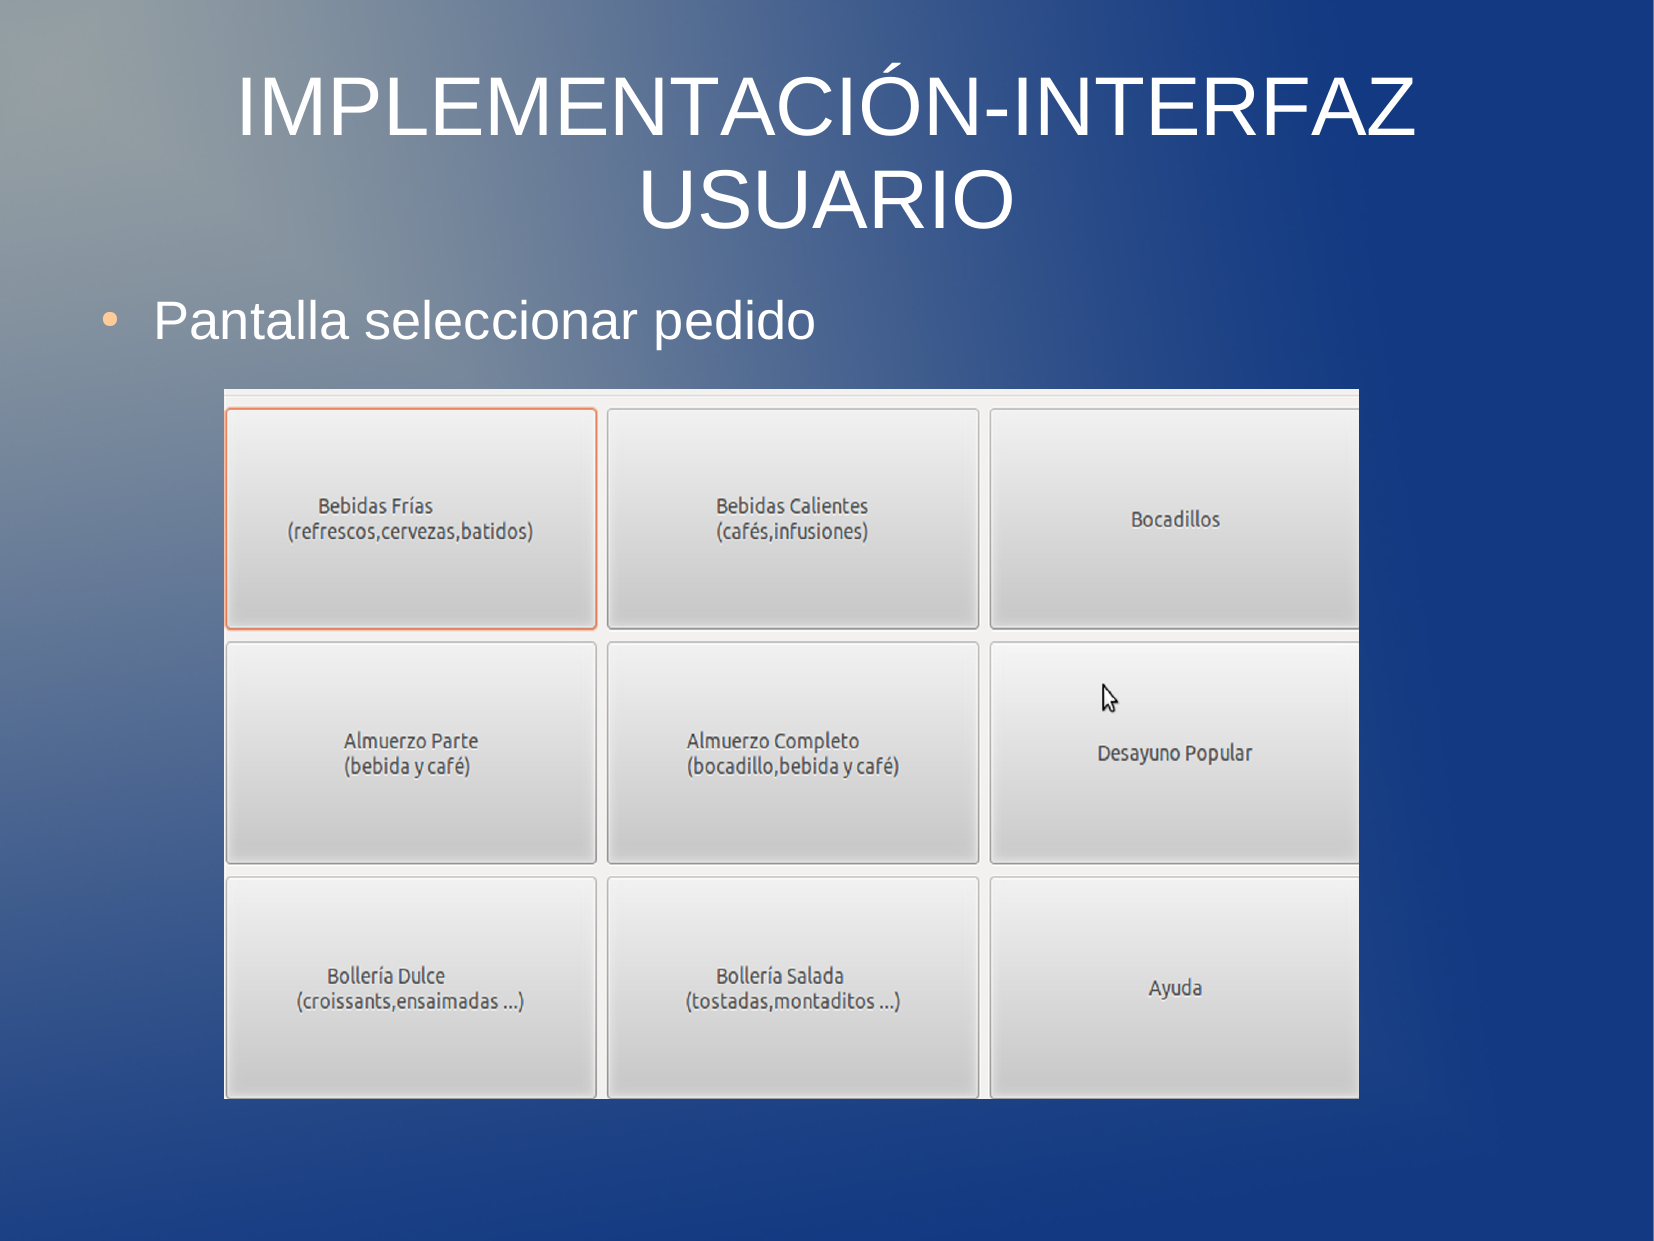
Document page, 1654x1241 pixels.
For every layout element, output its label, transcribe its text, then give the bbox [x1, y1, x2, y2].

list Pantalla seleccionar pedido [82, 290, 1571, 995]
title IMPLEMENTACIÓN-INTERFAZ USUARIO [82, 49, 1571, 257]
picture [0, 0, 1654, 1241]
